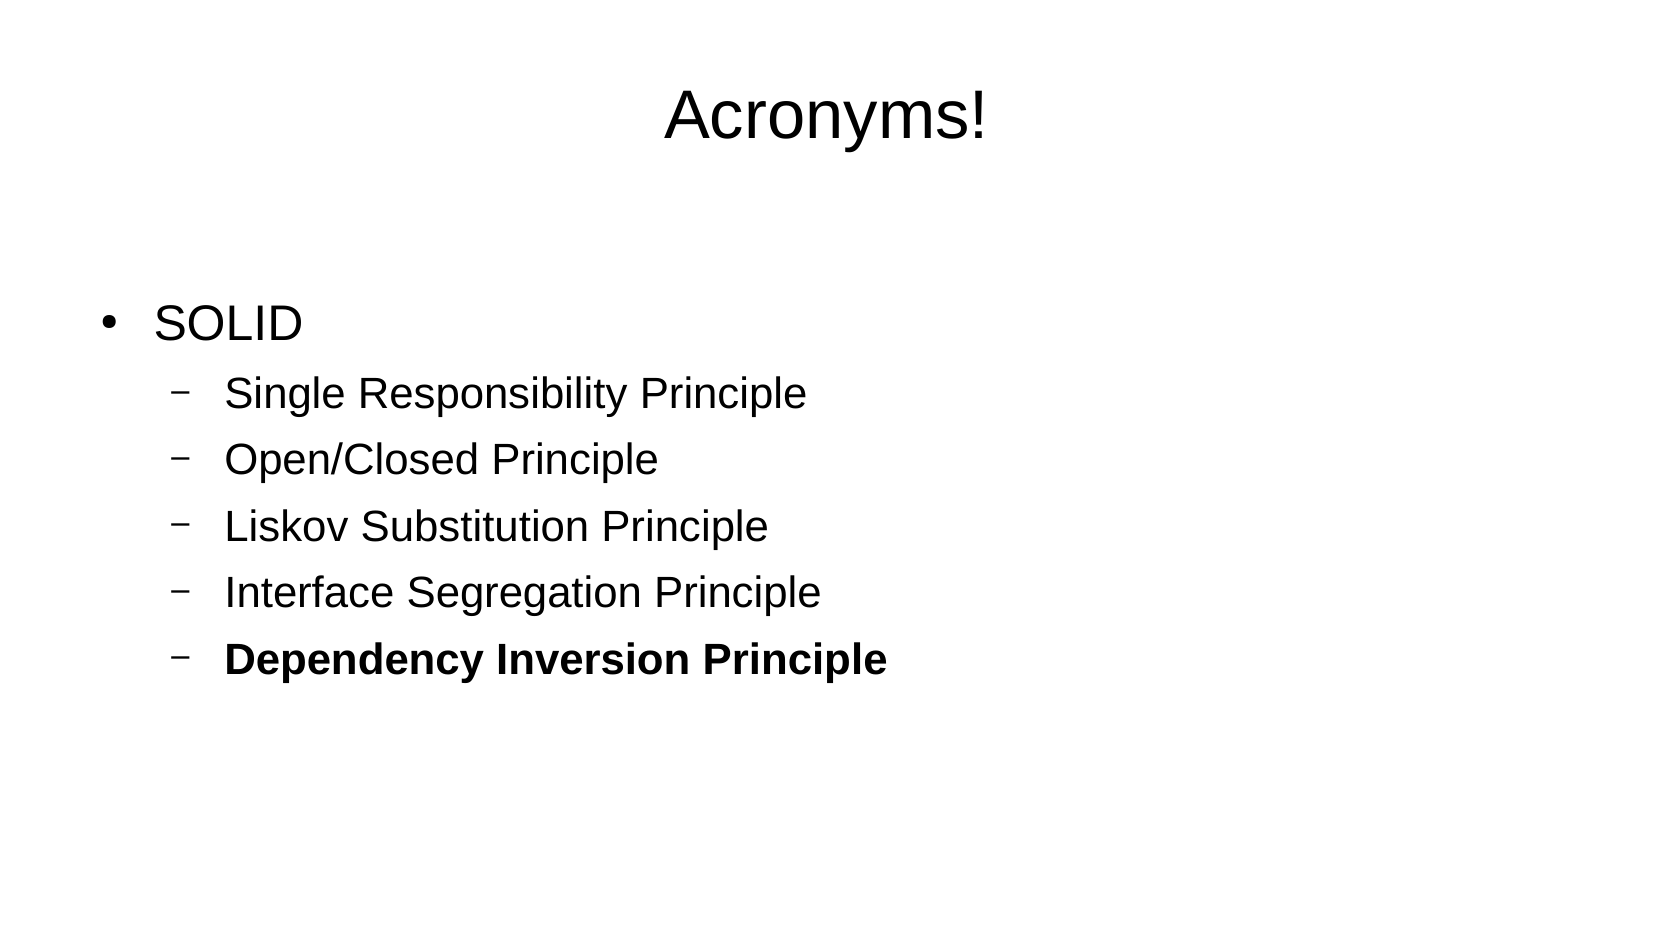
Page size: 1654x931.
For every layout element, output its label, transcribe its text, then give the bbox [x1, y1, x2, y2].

title Acronyms! [82, 37, 1571, 193]
list SOLID Single Responsibility Principle Open/Closed Principle Liskov Substitution Principle Interface Segregation Principle Dependency Inversion Principle [82, 217, 1571, 758]
